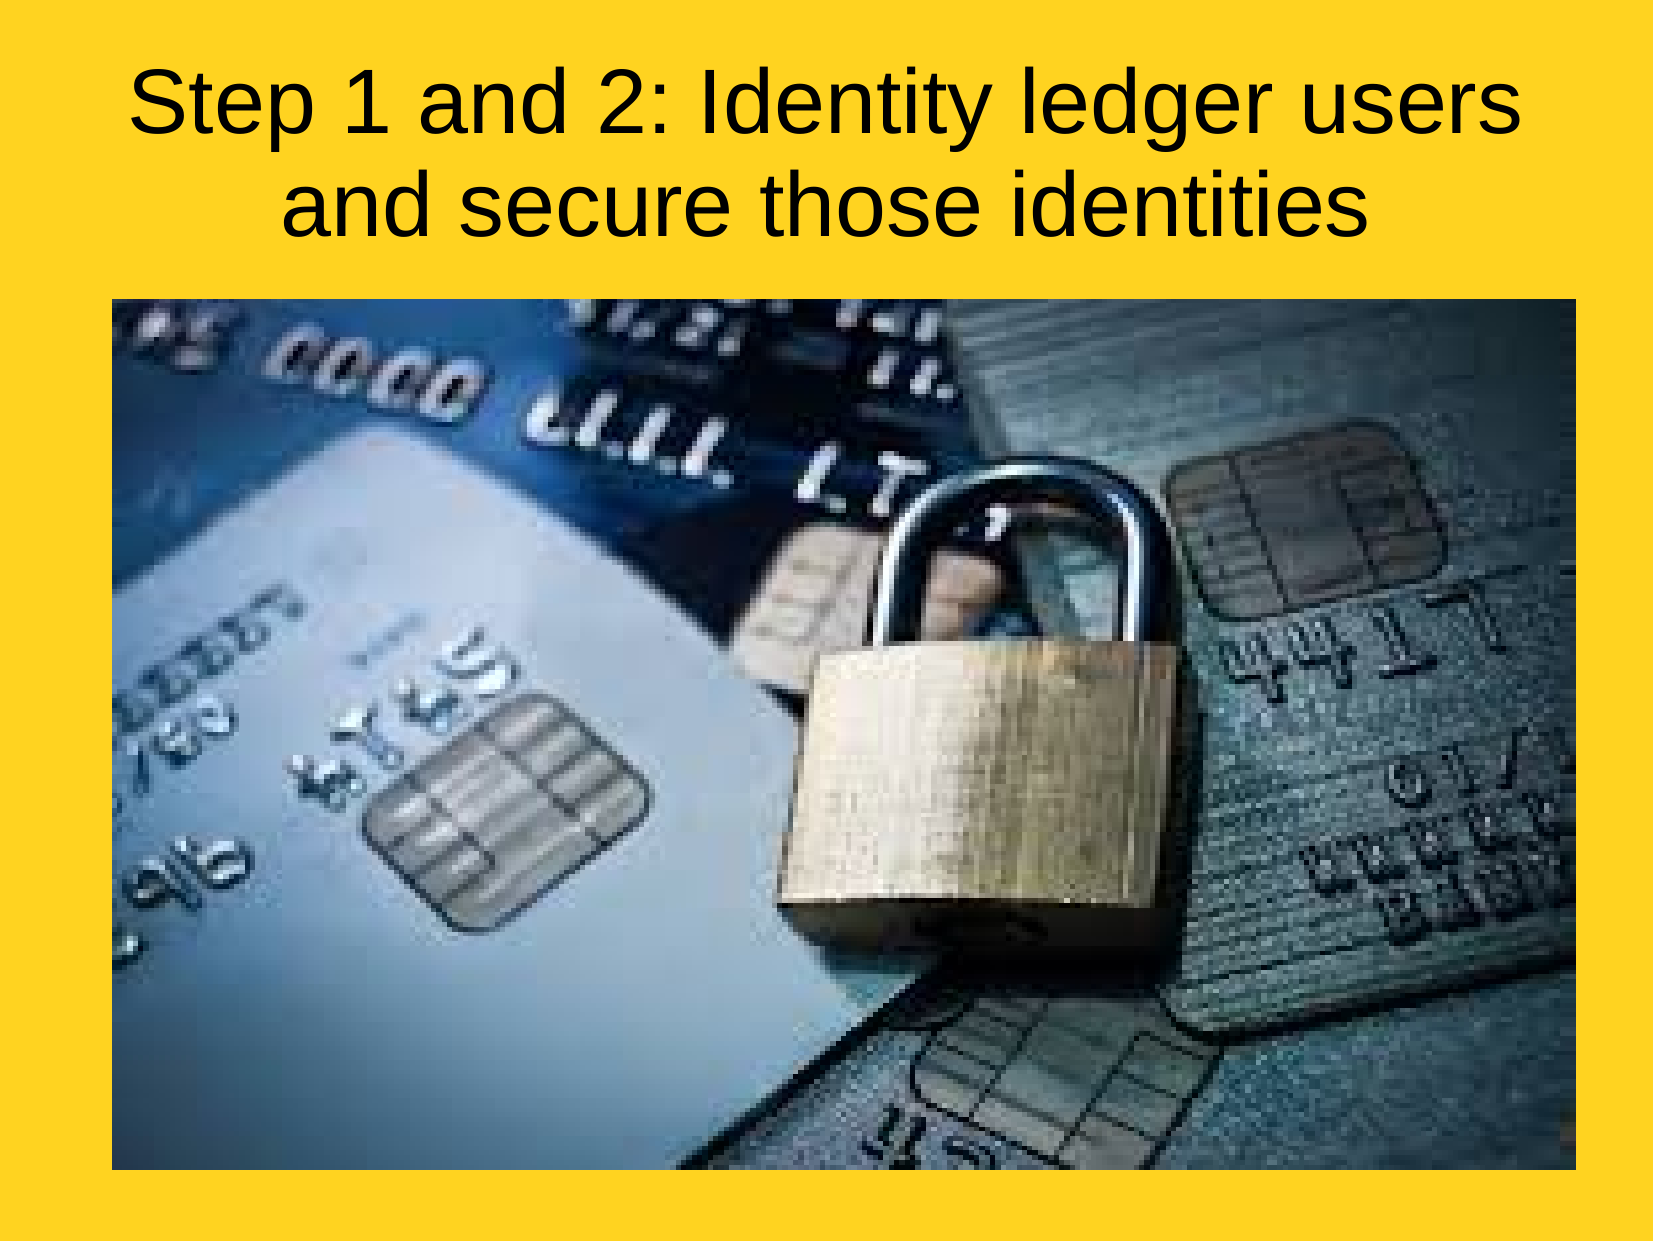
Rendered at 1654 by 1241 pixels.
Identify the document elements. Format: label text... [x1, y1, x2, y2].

title Step 1 and 2: Identity ledger users and secure those identities [82, 49, 1571, 257]
picture [112, 299, 1576, 1171]
